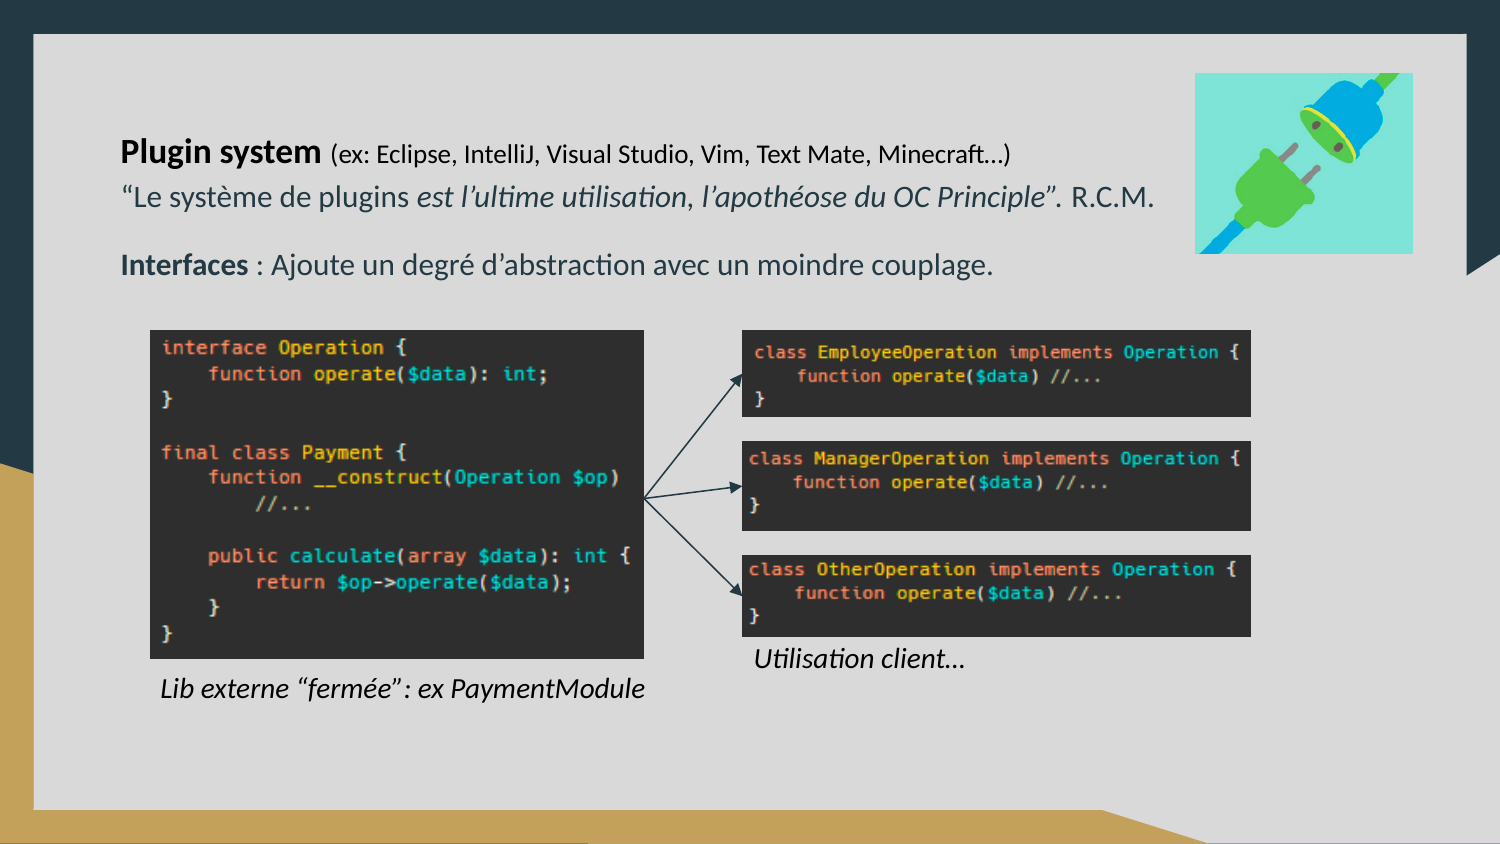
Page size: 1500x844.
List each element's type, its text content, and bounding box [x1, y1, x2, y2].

picture [150, 330, 644, 659]
picture [742, 441, 1251, 531]
text_box Plugin system (ex: Eclipse, IntelliJ, Visual Studio, Vim, Text Mate, Minecraft…) “Le système de plugins est l’ultime utilisation, l’apothéose du OC Principle”. R.C.M. Interfaces : Ajoute un degré d’abstraction avec un moindre couplage. [105, 113, 1364, 297]
picture [1195, 73, 1413, 254]
text_box Utilisation client… [738, 624, 1280, 690]
picture [742, 555, 1251, 624]
picture [742, 330, 1251, 417]
text_box Lib externe “fermée”: ex PaymentModule [145, 653, 686, 719]
